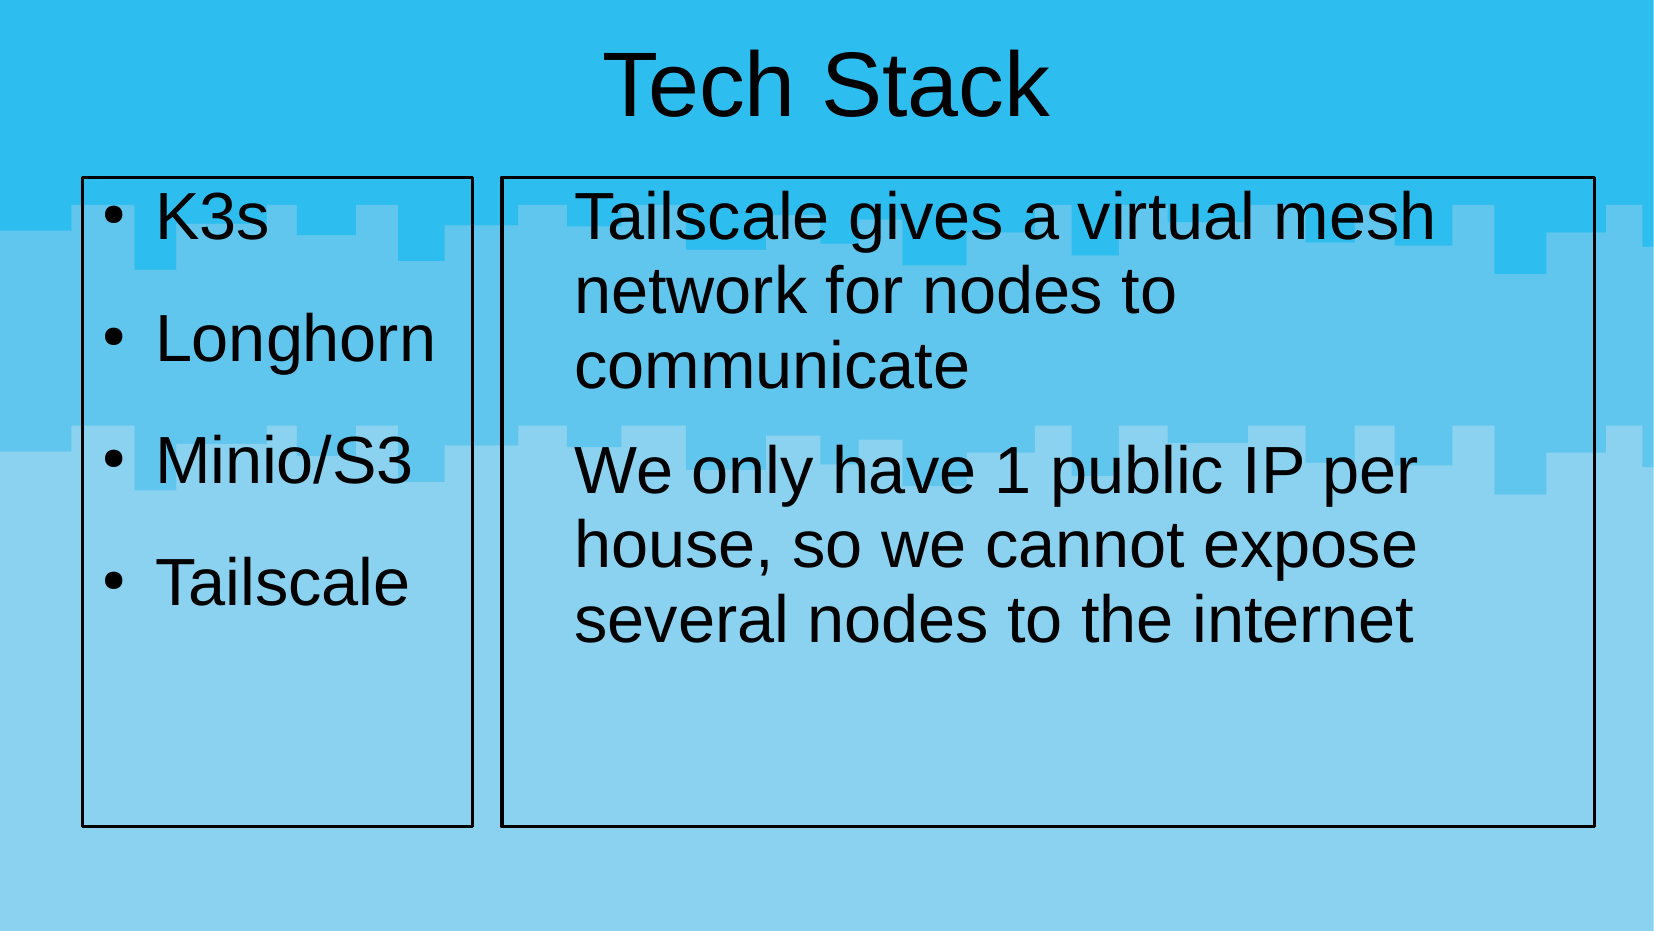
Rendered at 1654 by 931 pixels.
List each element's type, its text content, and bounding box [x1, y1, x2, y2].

title Tech Stack [82, 7, 1571, 163]
list Tailscale gives a virtual mesh network for nodes to communicate We only have 1 public IP per house, so we cannot expose several nodes to the internet [501, 177, 1595, 827]
list K3s Longhorn Minio/S3 Tailscale [82, 177, 473, 827]
picture [0, 0, 1654, 931]
